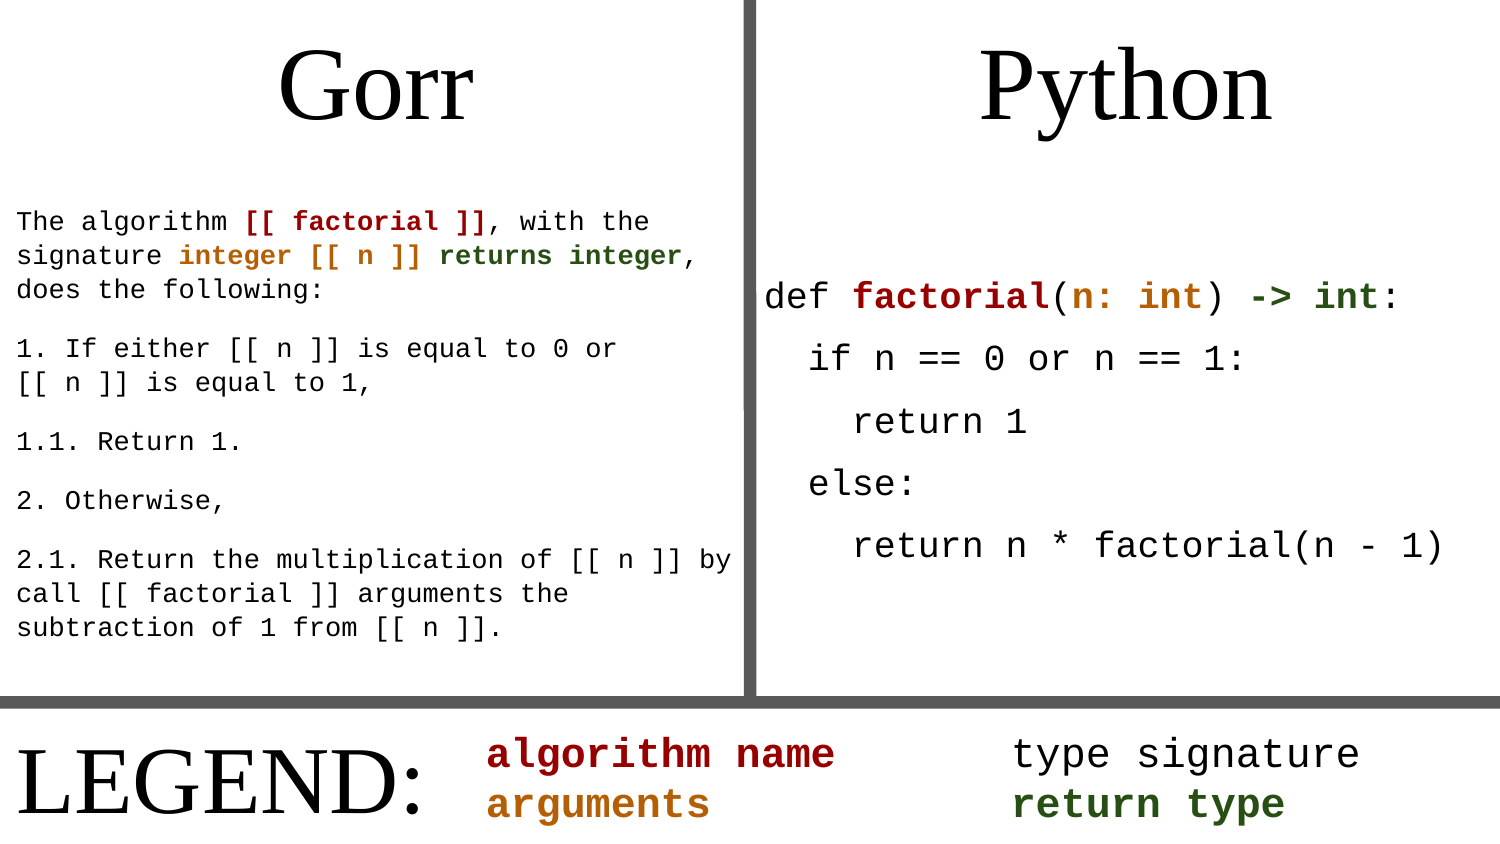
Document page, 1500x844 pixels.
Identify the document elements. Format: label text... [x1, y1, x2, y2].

text_box Gorr [1, 0, 751, 155]
text_box algorithm name type signature arguments return type [470, 702, 1500, 844]
list def factorial(n: int) -> int: if n == 0 or n == 1: return 1 else: return n * factorial(n - 1) [748, 230, 1499, 614]
list The algorithm [[ factorial ]], with the signature integer [[ n ]] returns integer, does the following: 1. If either [[ n ]] is equal to 0 or [[ n ]] is equal to 1, 1.1. Return 1. 2. Otherwise, 2.1. Return the multiplication of [[ n ]] by call [[ factorial ]] arguments the subtraction of 1 from [[ n ]]. [1, 173, 752, 671]
text_box LEGEND: [1, 702, 444, 844]
text_box Python [751, 0, 1500, 155]
